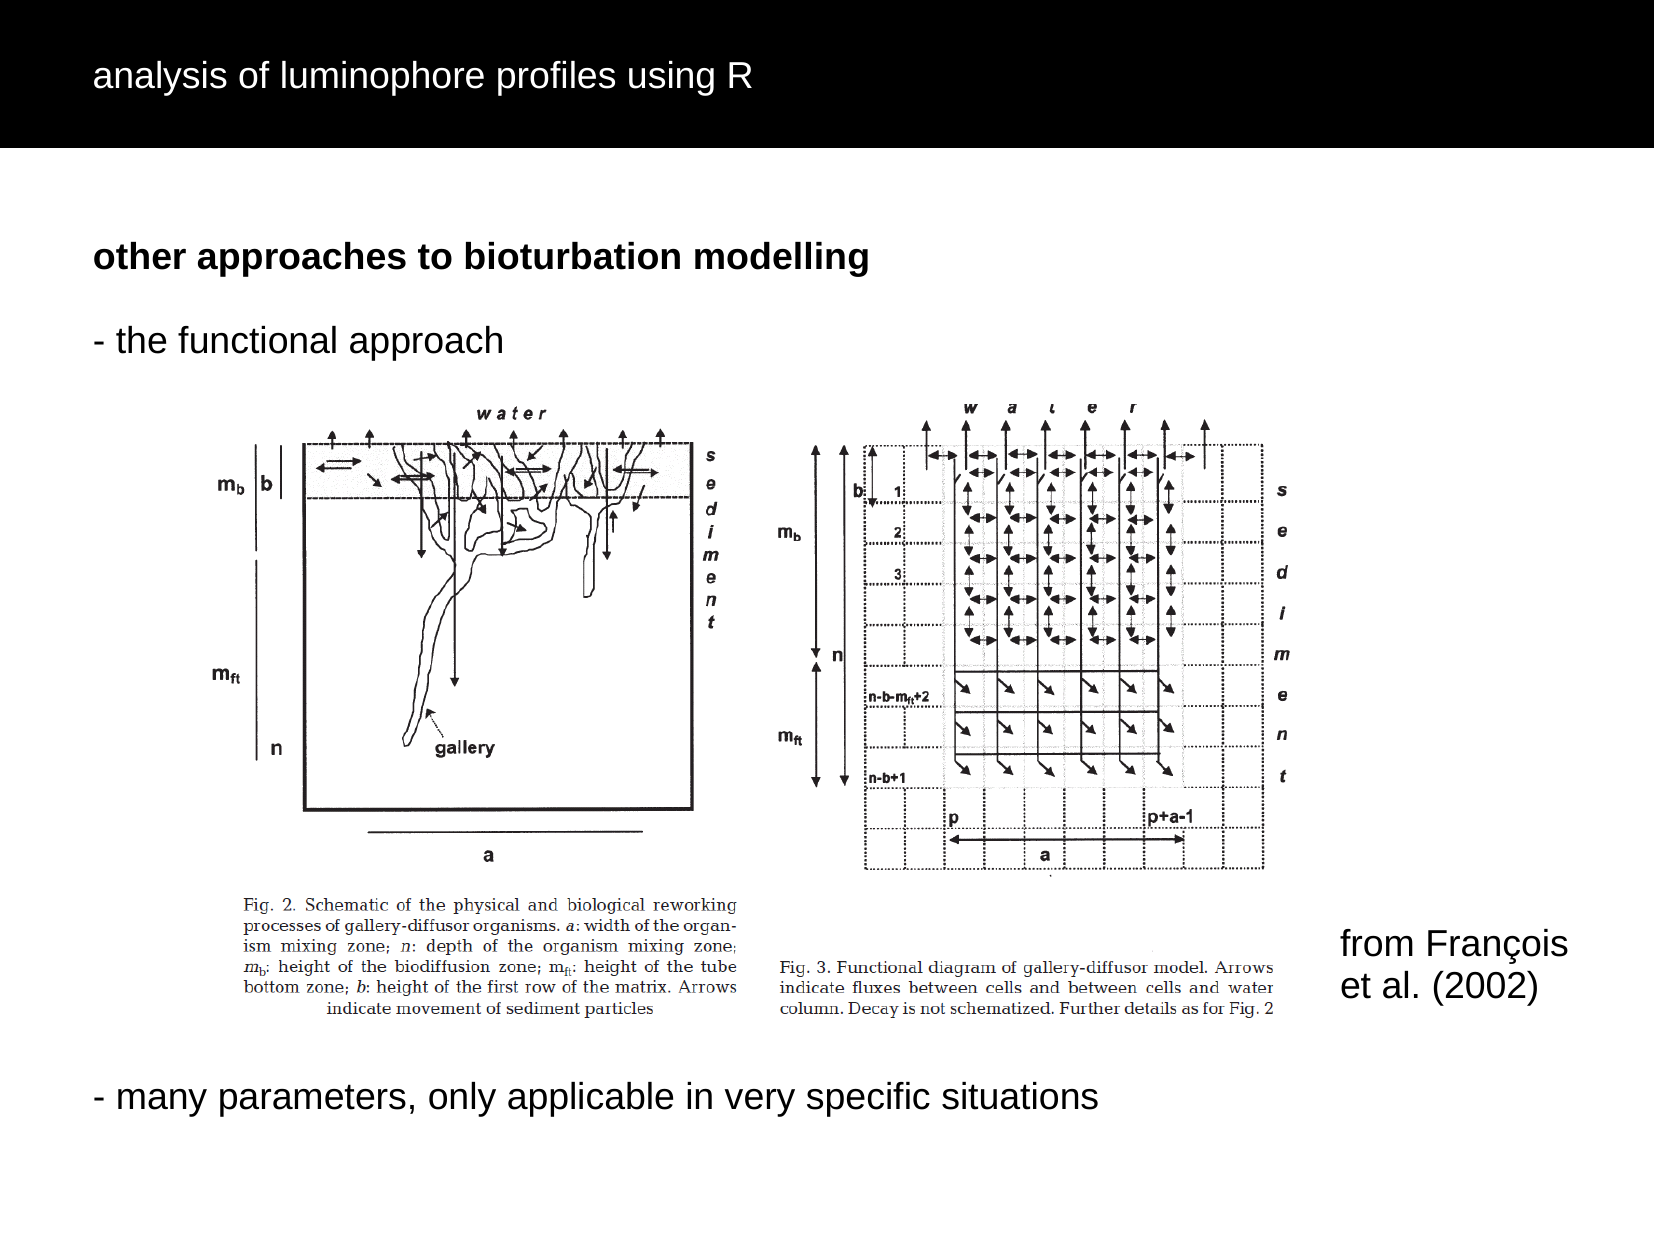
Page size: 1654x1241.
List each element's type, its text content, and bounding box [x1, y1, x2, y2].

picture [211, 404, 1300, 1034]
text_box [0, 0, 1654, 148]
text_box other approaches to bioturbation modelling - the functional approach - many parameters, only applicable in very specific situations [78, 228, 1114, 1170]
text_box analysis of luminophore profiles using R [77, 46, 769, 104]
text_box from François et al. (2002) [1325, 915, 1595, 1241]
